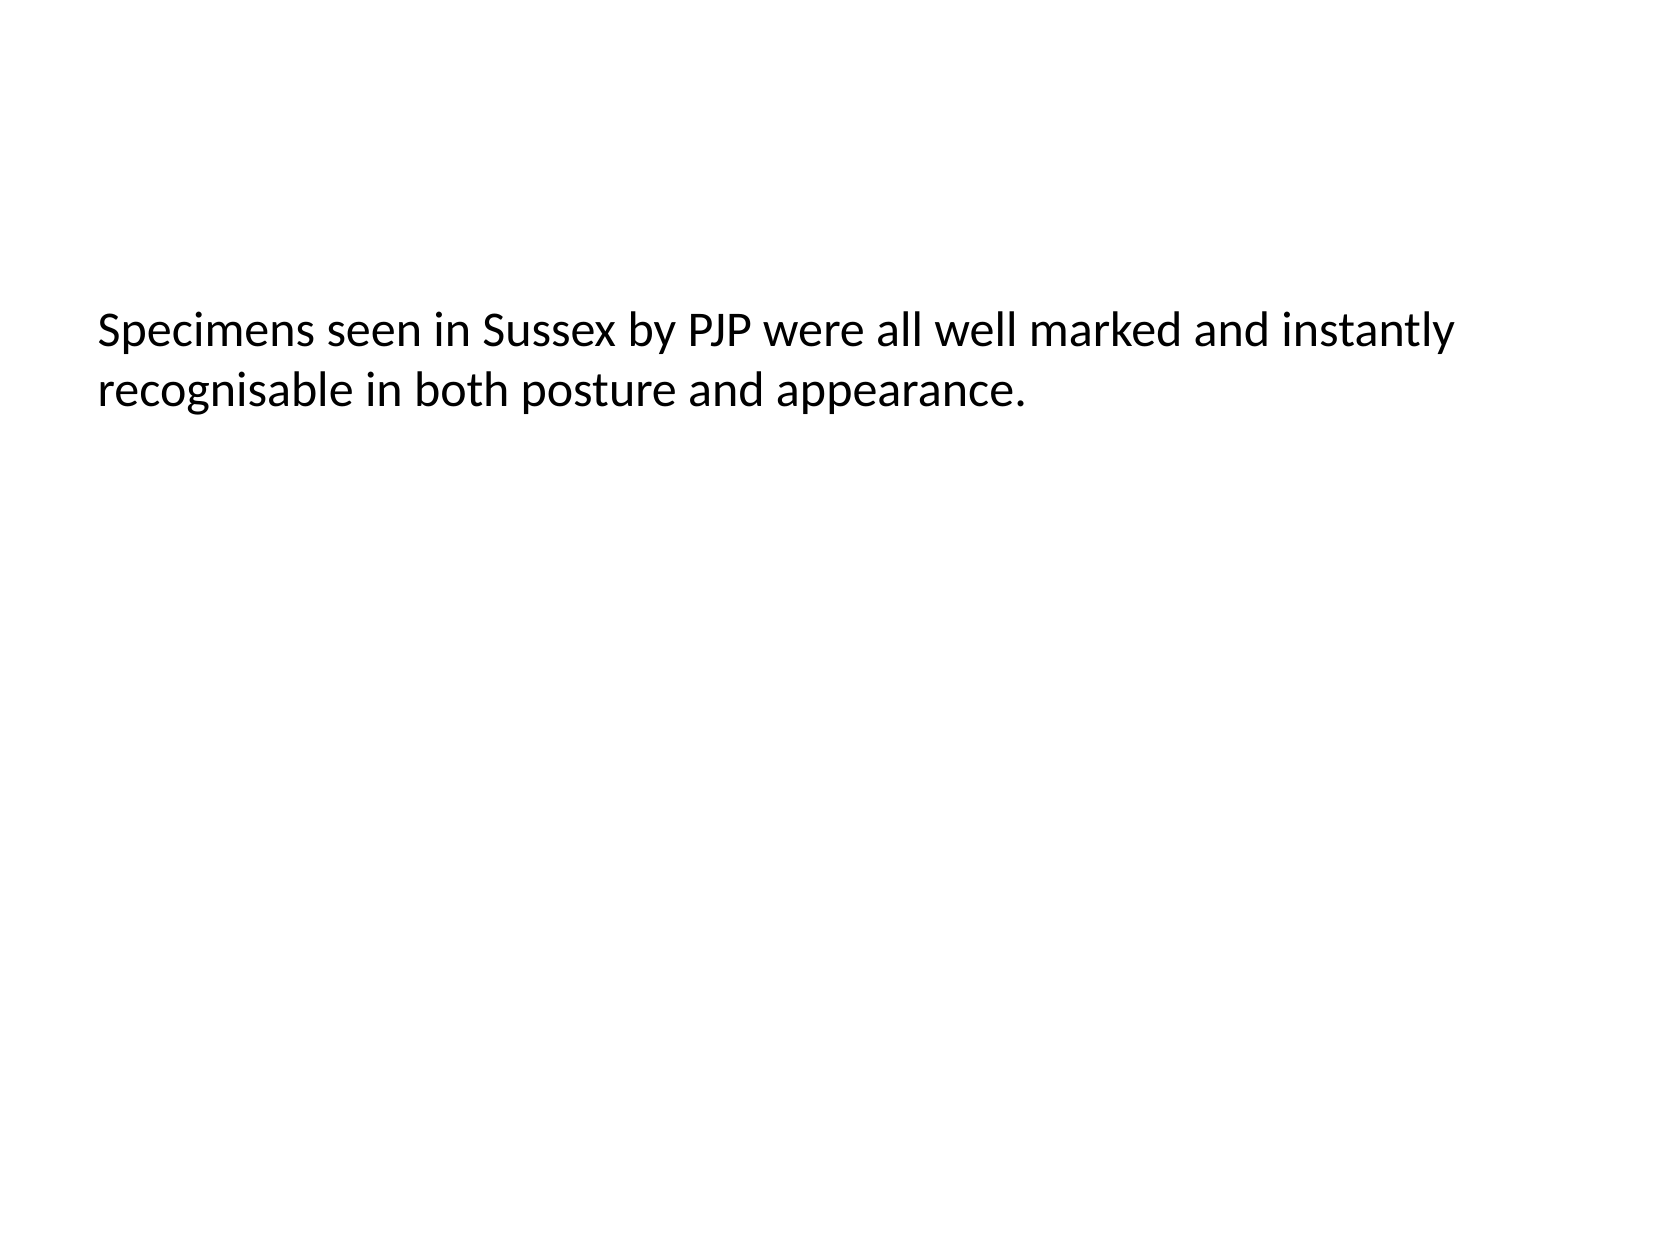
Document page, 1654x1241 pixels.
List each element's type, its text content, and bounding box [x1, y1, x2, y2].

list Specimens seen in Sussex by PJP were all well marked and instantly recognisable in both posture and appearance. [82, 289, 1571, 1108]
